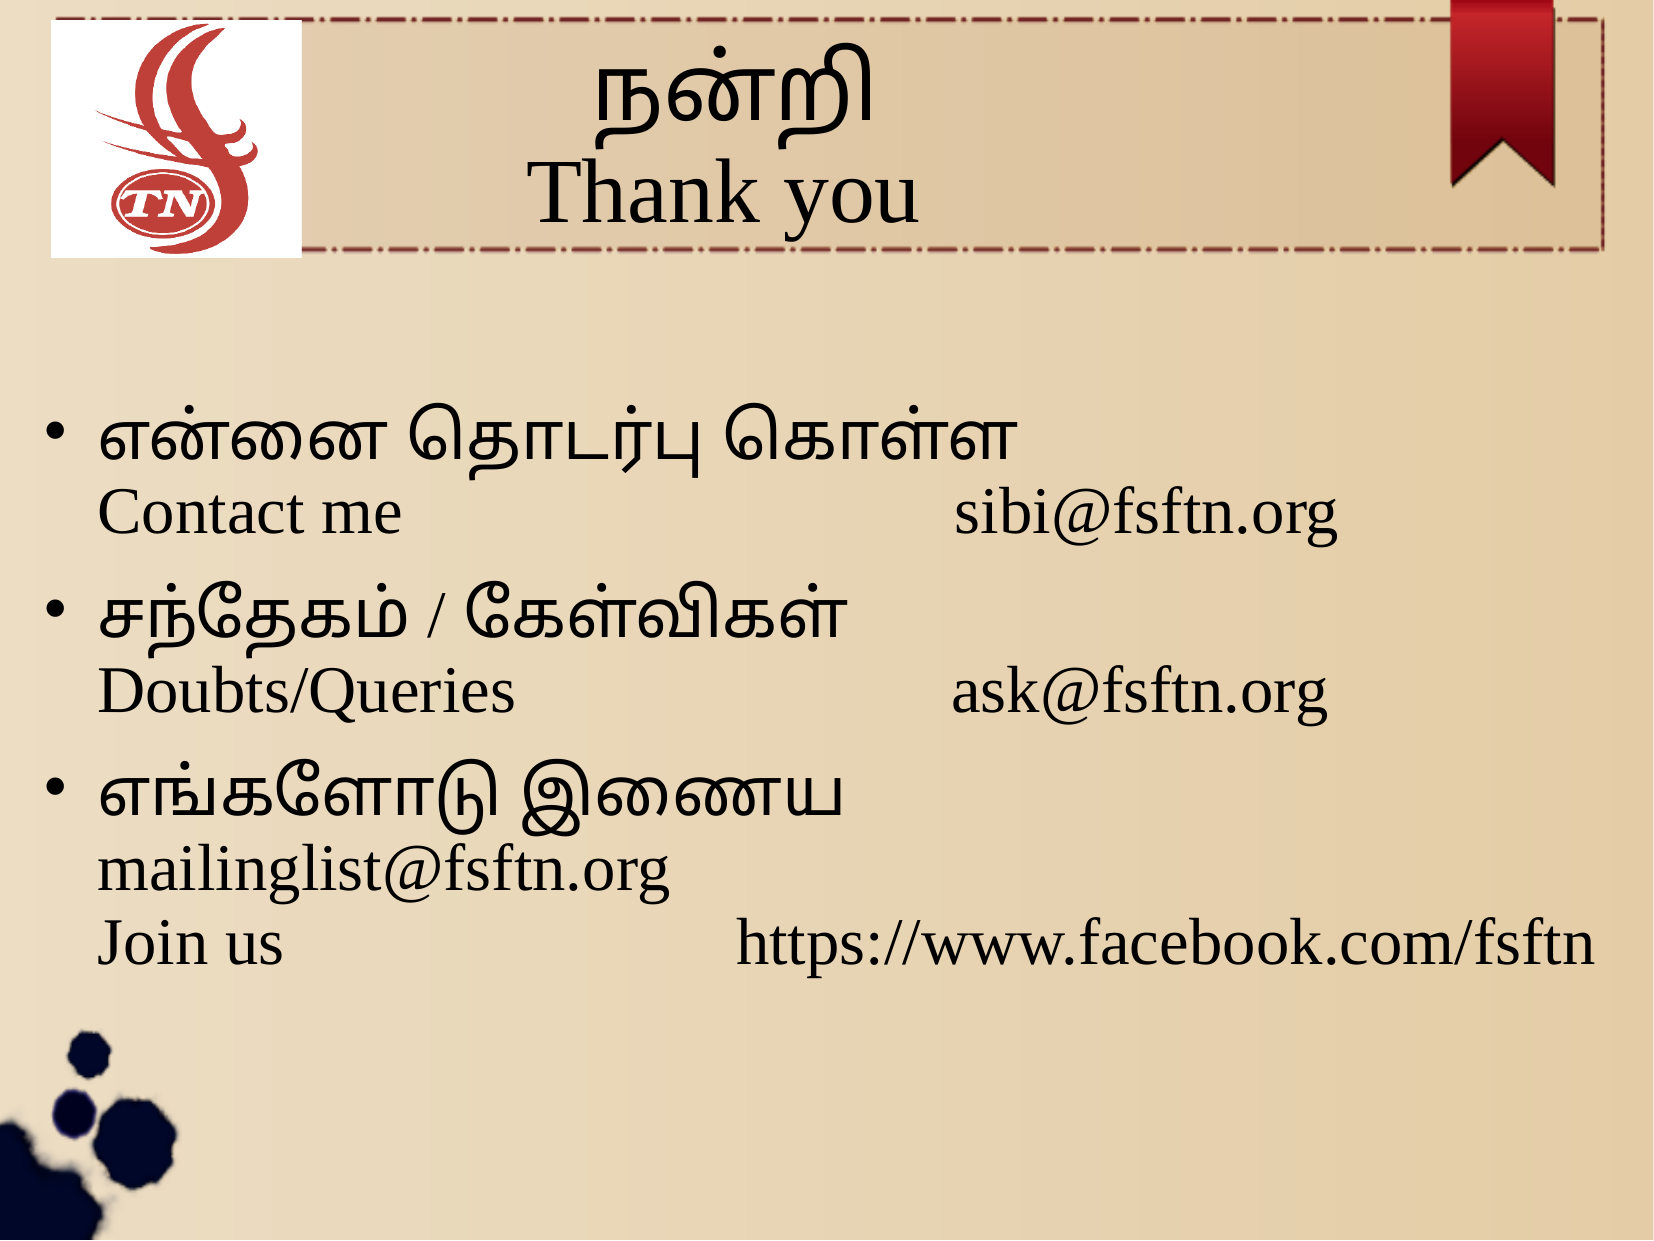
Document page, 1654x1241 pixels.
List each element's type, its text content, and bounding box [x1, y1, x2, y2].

picture [0, 0, 1654, 1240]
list என்னை தொடர்பு கொள்ள Contact me sibi@fsftn.org சந்தேகம் / கேள்விகள் Doubts/Queries ask@fsftn.org எங்களோடு இணைய mailinglist@fsftn.org Join us https://www.facebook.com/fsftn [26, 395, 1610, 1221]
title நன்றி Thank you [302, 32, 1412, 244]
